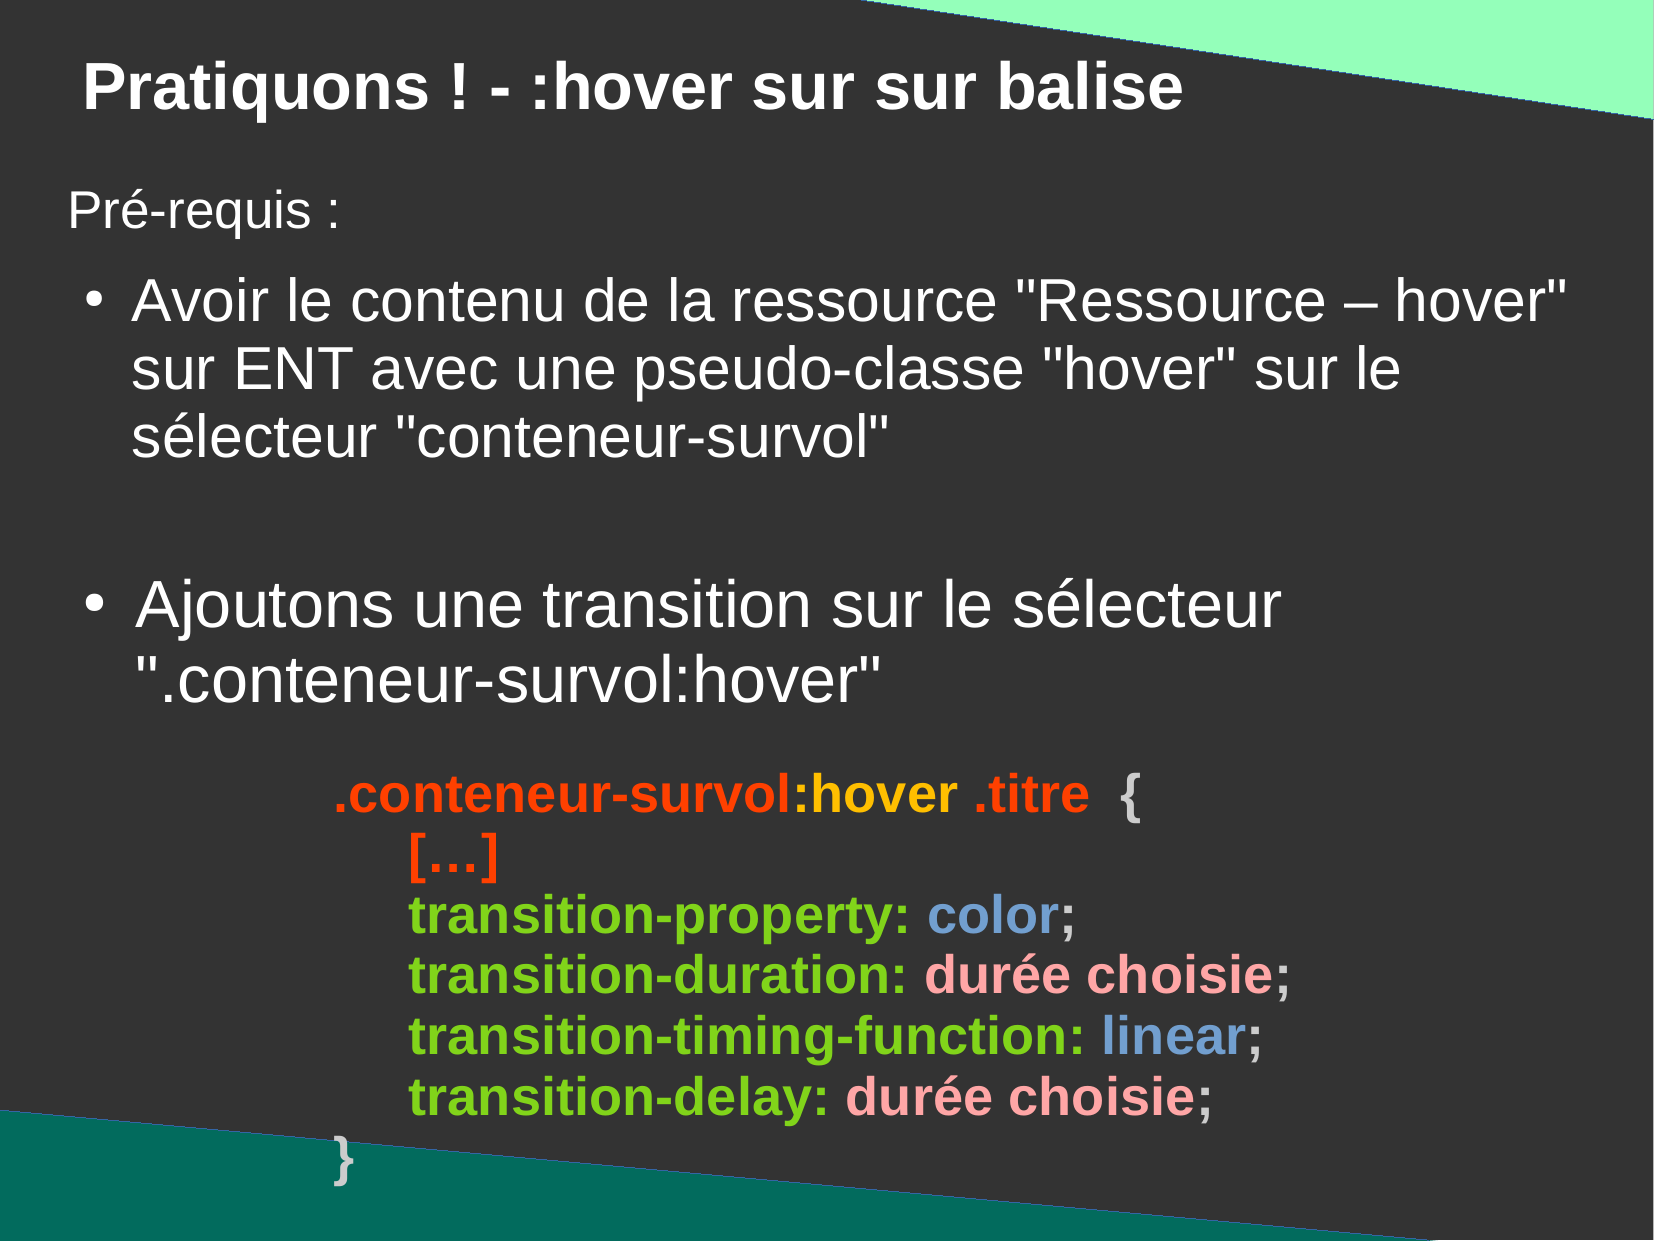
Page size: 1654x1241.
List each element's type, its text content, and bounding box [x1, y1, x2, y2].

title Pratiquons ! - :hover sur sur balise [82, 49, 1630, 199]
list Pré-requis : Avoir le contenu de la ressource "Ressource – hover" sur ENT avec une pseudo-classe "hover" sur le sélecteur "conteneur-survol" [67, 180, 1607, 473]
text_box .conteneur-survol:hover .titre { […] transition-property: color; transition-duration: durée choisie; transition-timing-function: linear; transition-delay: durée choisie; } [318, 755, 1335, 1195]
text_box [861, 0, 1654, 120]
list Ajoutons une transition sur le sélecteur ".conteneur-survol:hover" [64, 566, 1589, 734]
